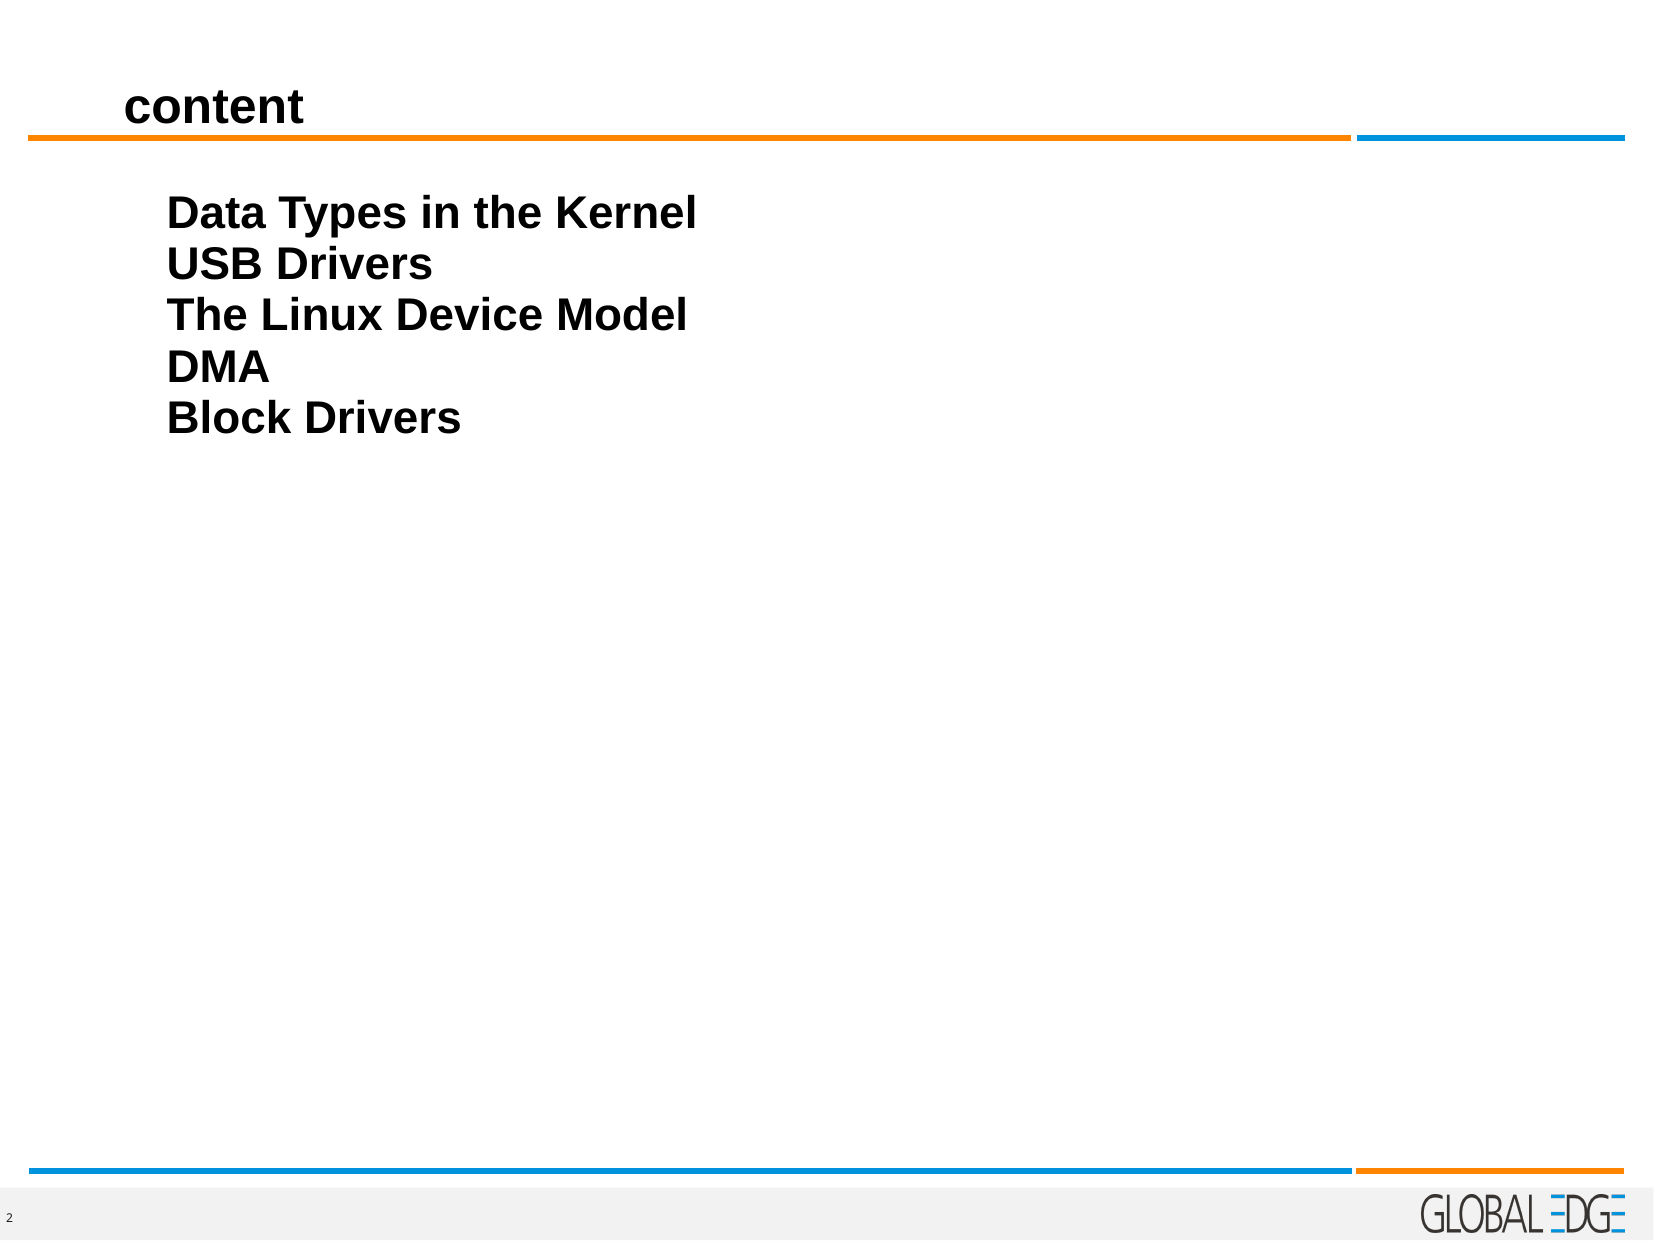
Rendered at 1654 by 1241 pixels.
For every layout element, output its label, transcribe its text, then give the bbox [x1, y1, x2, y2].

picture [1421, 1194, 1625, 1233]
text_box content [108, 70, 378, 142]
text_box Data Types in the Kernel USB Drivers The Linux Device Model DMA Block Drivers [151, 179, 1323, 810]
